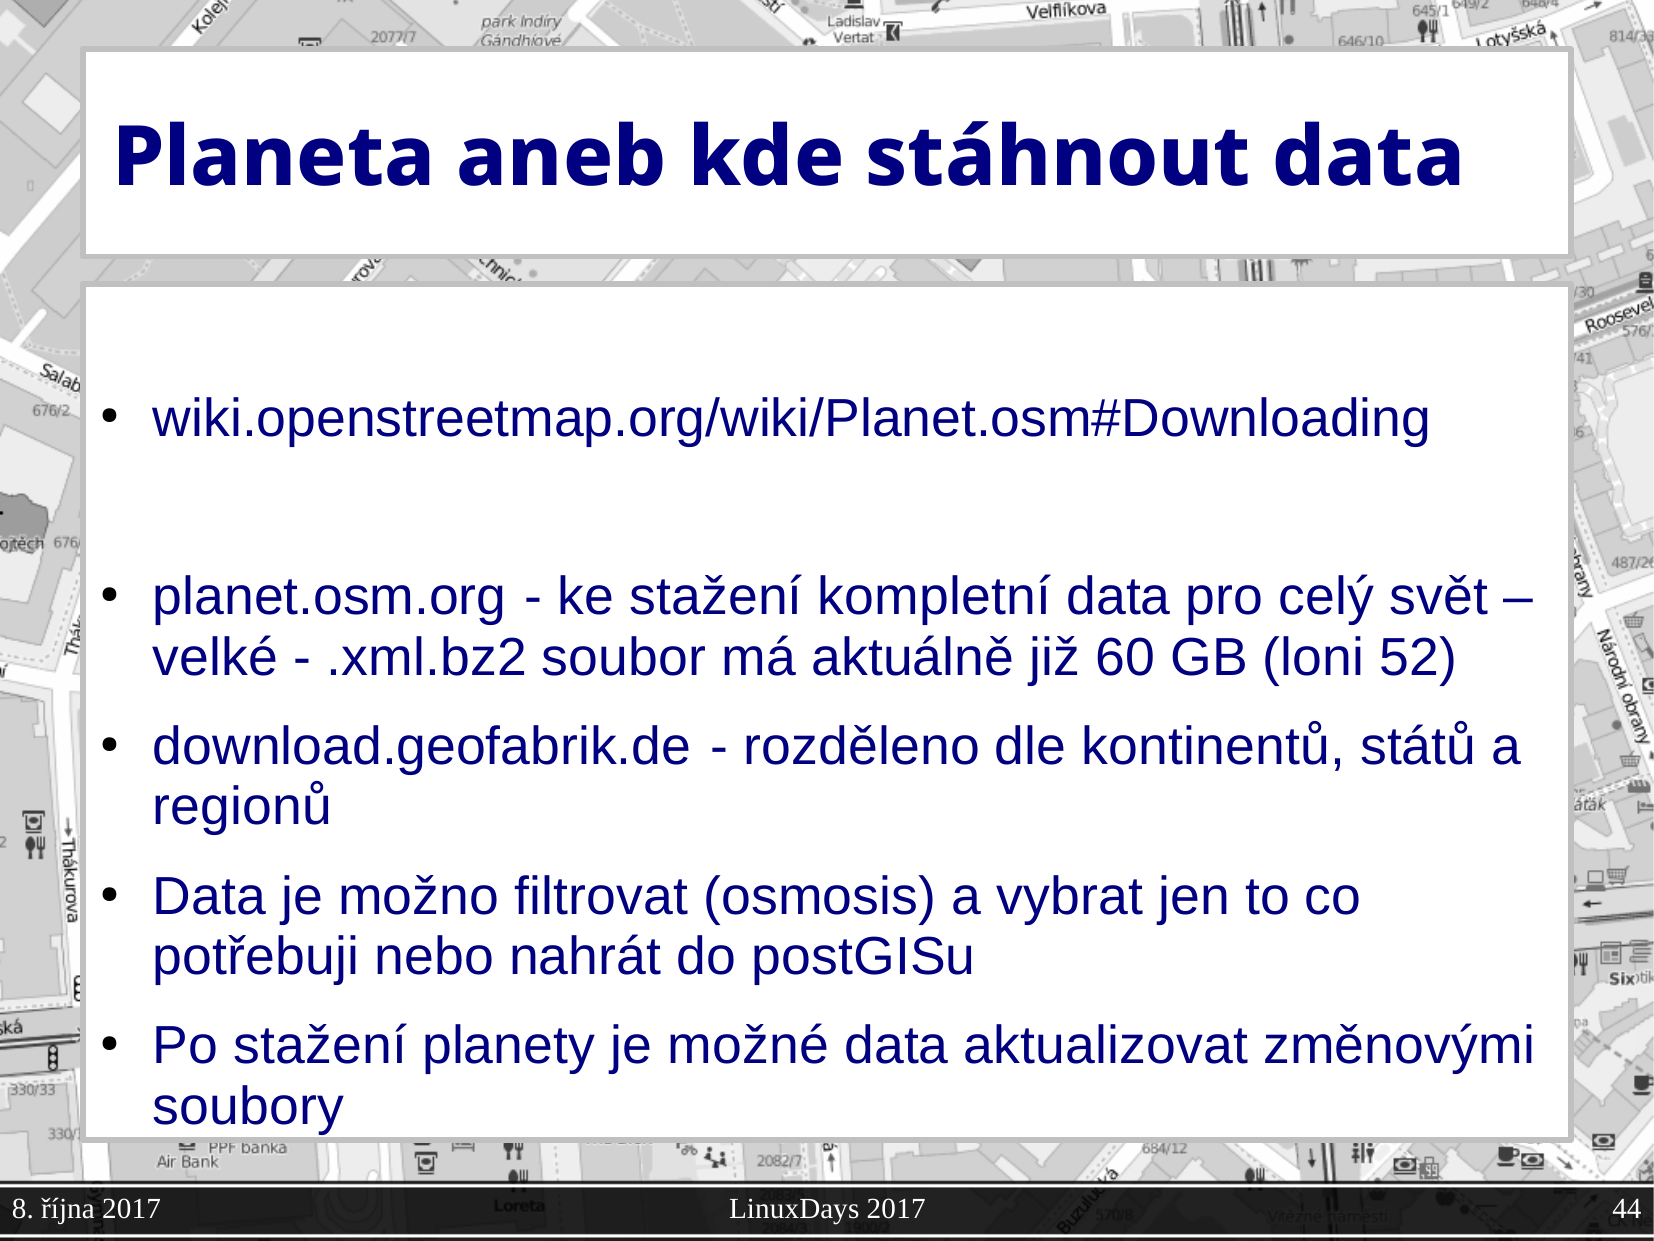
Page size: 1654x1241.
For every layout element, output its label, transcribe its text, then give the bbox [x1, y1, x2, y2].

picture [0, 0, 1654, 1241]
title Planeta aneb kde stáhnout data [82, 49, 1571, 257]
list wiki.openstreetmap.org/wiki/Planet.osm#Downloading planet.osm.org - ke stažení kompletní data pro celý svět – velké - .xml.bz2 soubor má aktuálně již 60 GB (loni 52) download.geofabrik.de - rozděleno dle kontinentů, států a regionů Data je možno filtrovat (osmosis) a vybrat jen to co potřebuji nebo nahrát do postGISu Po stažení planety je možné data aktualizovat změnovými soubory [82, 284, 1571, 1140]
